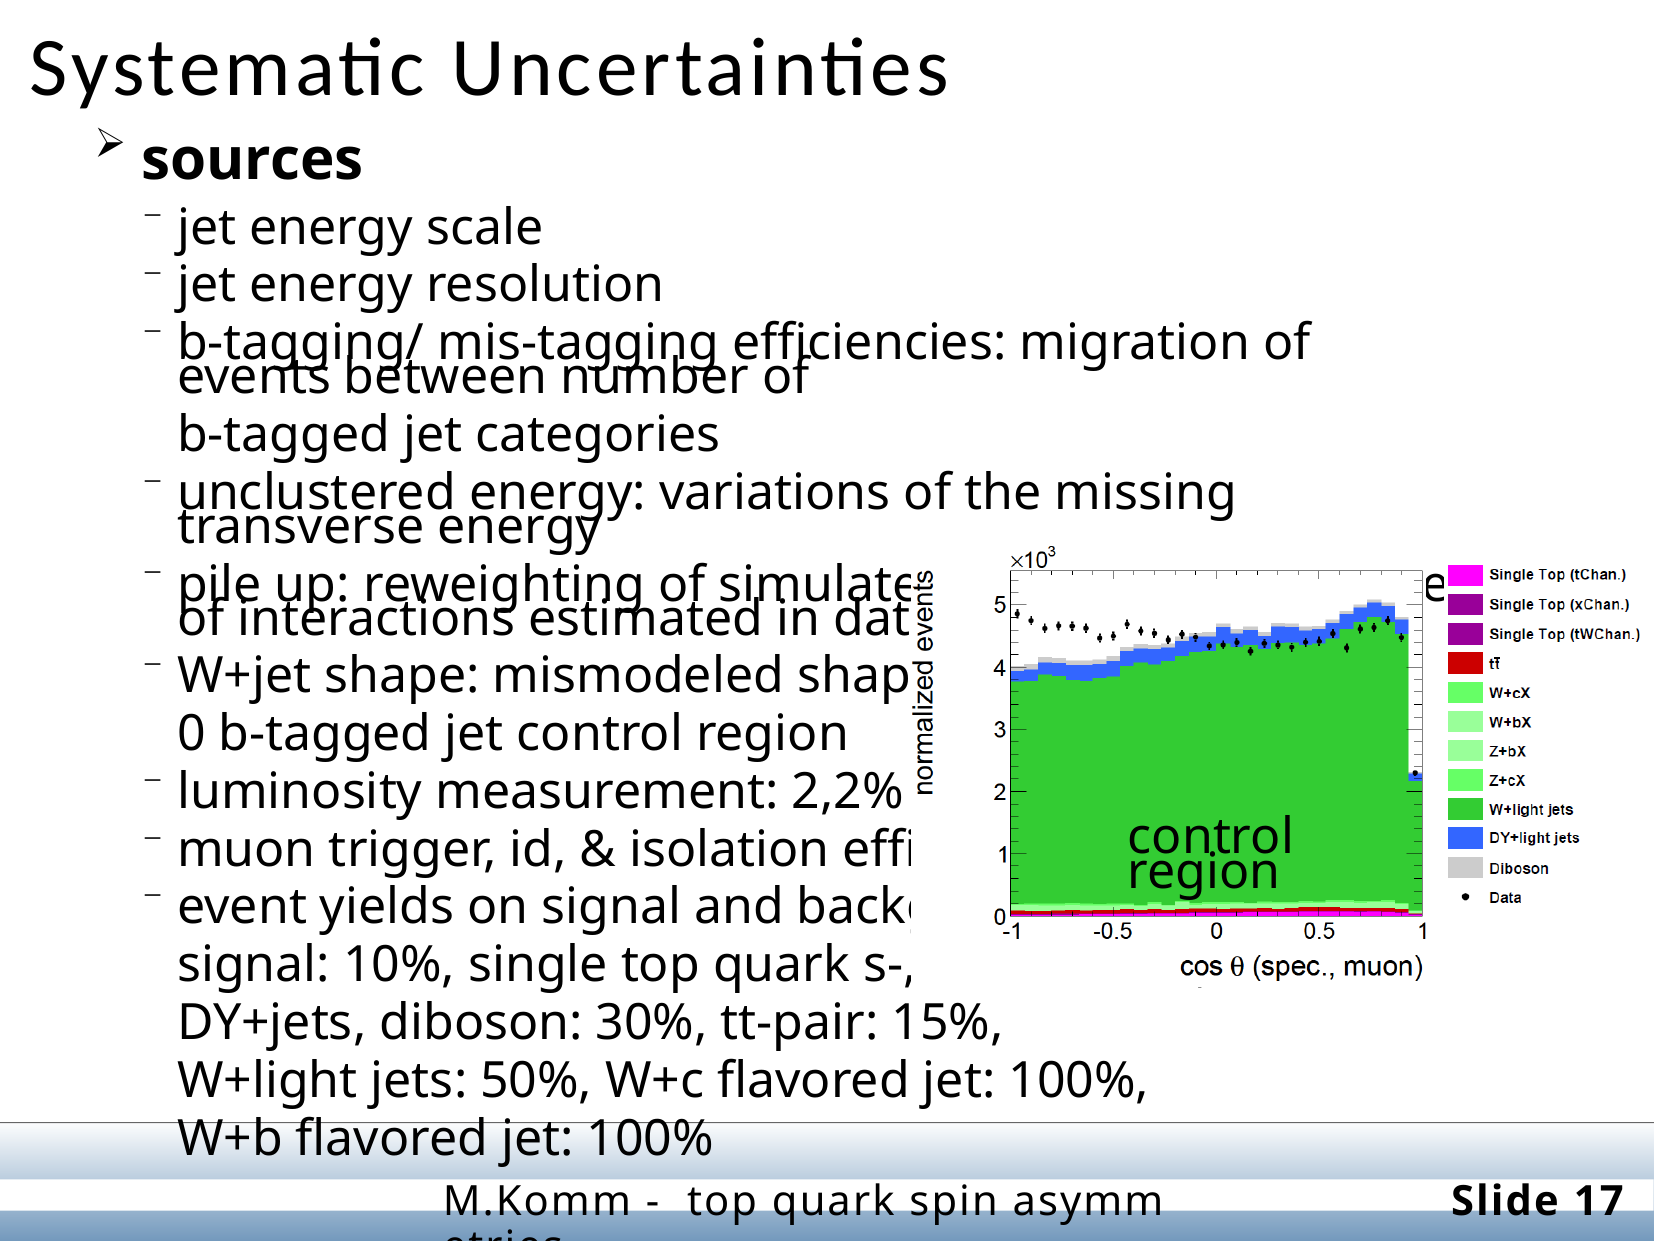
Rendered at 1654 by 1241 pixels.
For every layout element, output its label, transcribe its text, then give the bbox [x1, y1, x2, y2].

picture [911, 543, 1426, 987]
text_box control region [1033, 826, 1358, 890]
picture [1444, 560, 1640, 904]
title Systematic Uncertainties [29, 24, 1625, 126]
list sources jet energy scale jet energy resolution b-tagging/ mis-tagging efficiencies: migration of events between number of b-tagged jet categories unclustered energy: variations of the missing transverse energy pile up: reweighting of simulated events to the number of interactions estimated in data W+jet shape: mismodeled shape in 2 jets and 0 b-tagged jet control region luminosity measurement: 2,2% muon trigger, id, & isolation efficiency: 3% event yields on signal and background: signal: 10%, single top quark s-, tW-channel, DY+jets, diboson: 30%, tt-pair: 15%, W+light jets: 50%, W+c flavored jet: 100%, W+b flavored jet: 100% [82, 147, 1477, 1117]
